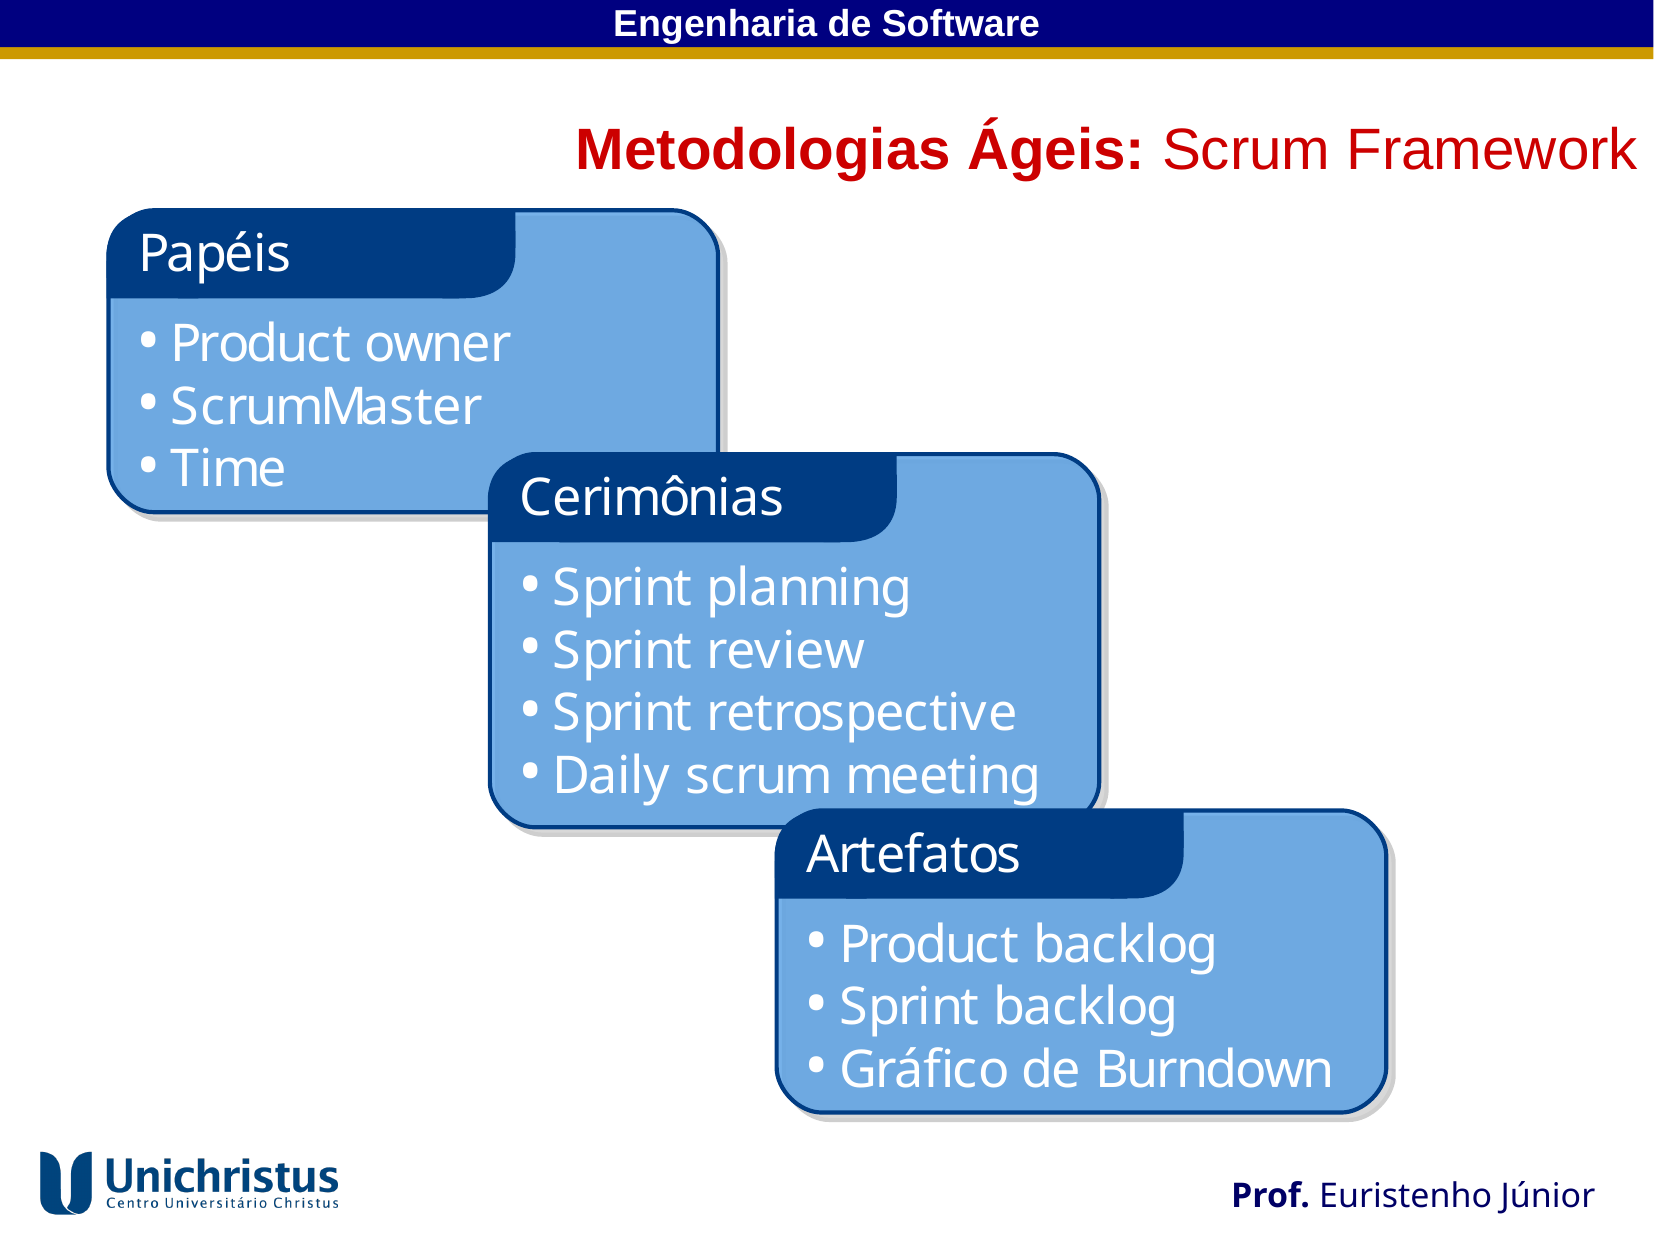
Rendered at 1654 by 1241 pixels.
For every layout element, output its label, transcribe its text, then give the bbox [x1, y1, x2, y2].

picture [106, 208, 1396, 1123]
picture [35, 1148, 343, 1217]
text_box [0, 48, 1654, 60]
text_box Metodologias Ágeis: Scrum Framework [561, 109, 1654, 189]
text_box Prof. Euristenho Júnior [1216, 1163, 1654, 1224]
text_box Engenharia de Software [0, 0, 1654, 48]
